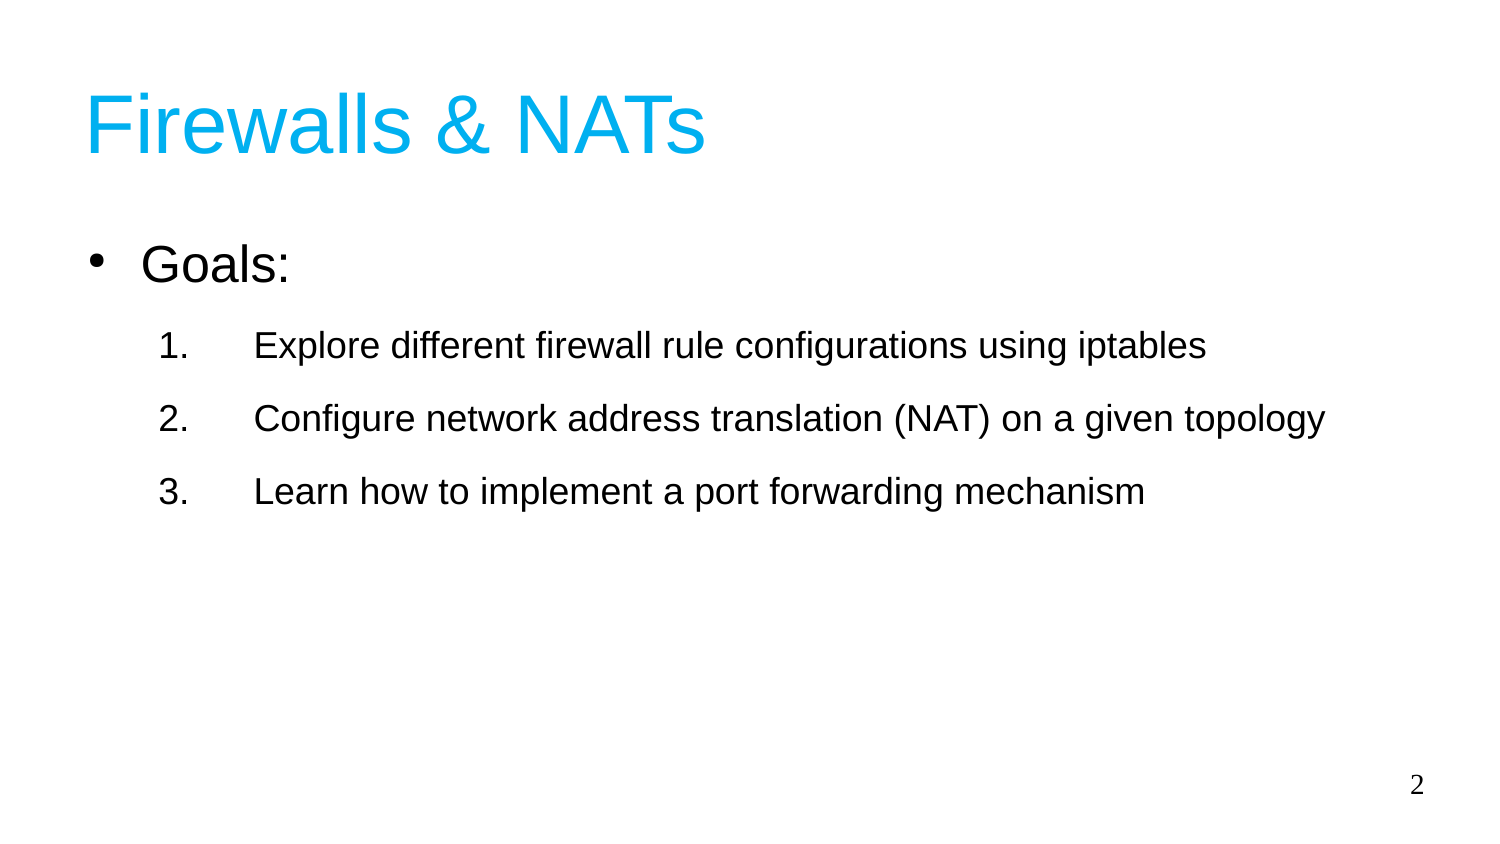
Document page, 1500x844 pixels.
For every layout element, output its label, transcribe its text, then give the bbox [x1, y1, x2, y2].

list Goals: Explore different firewall rule configurations using iptables Configure network address translation (NAT) on a given topology Learn how to implement a port forwarding mechanism [69, 224, 1364, 760]
title Firewalls & NATs [69, 44, 1364, 208]
